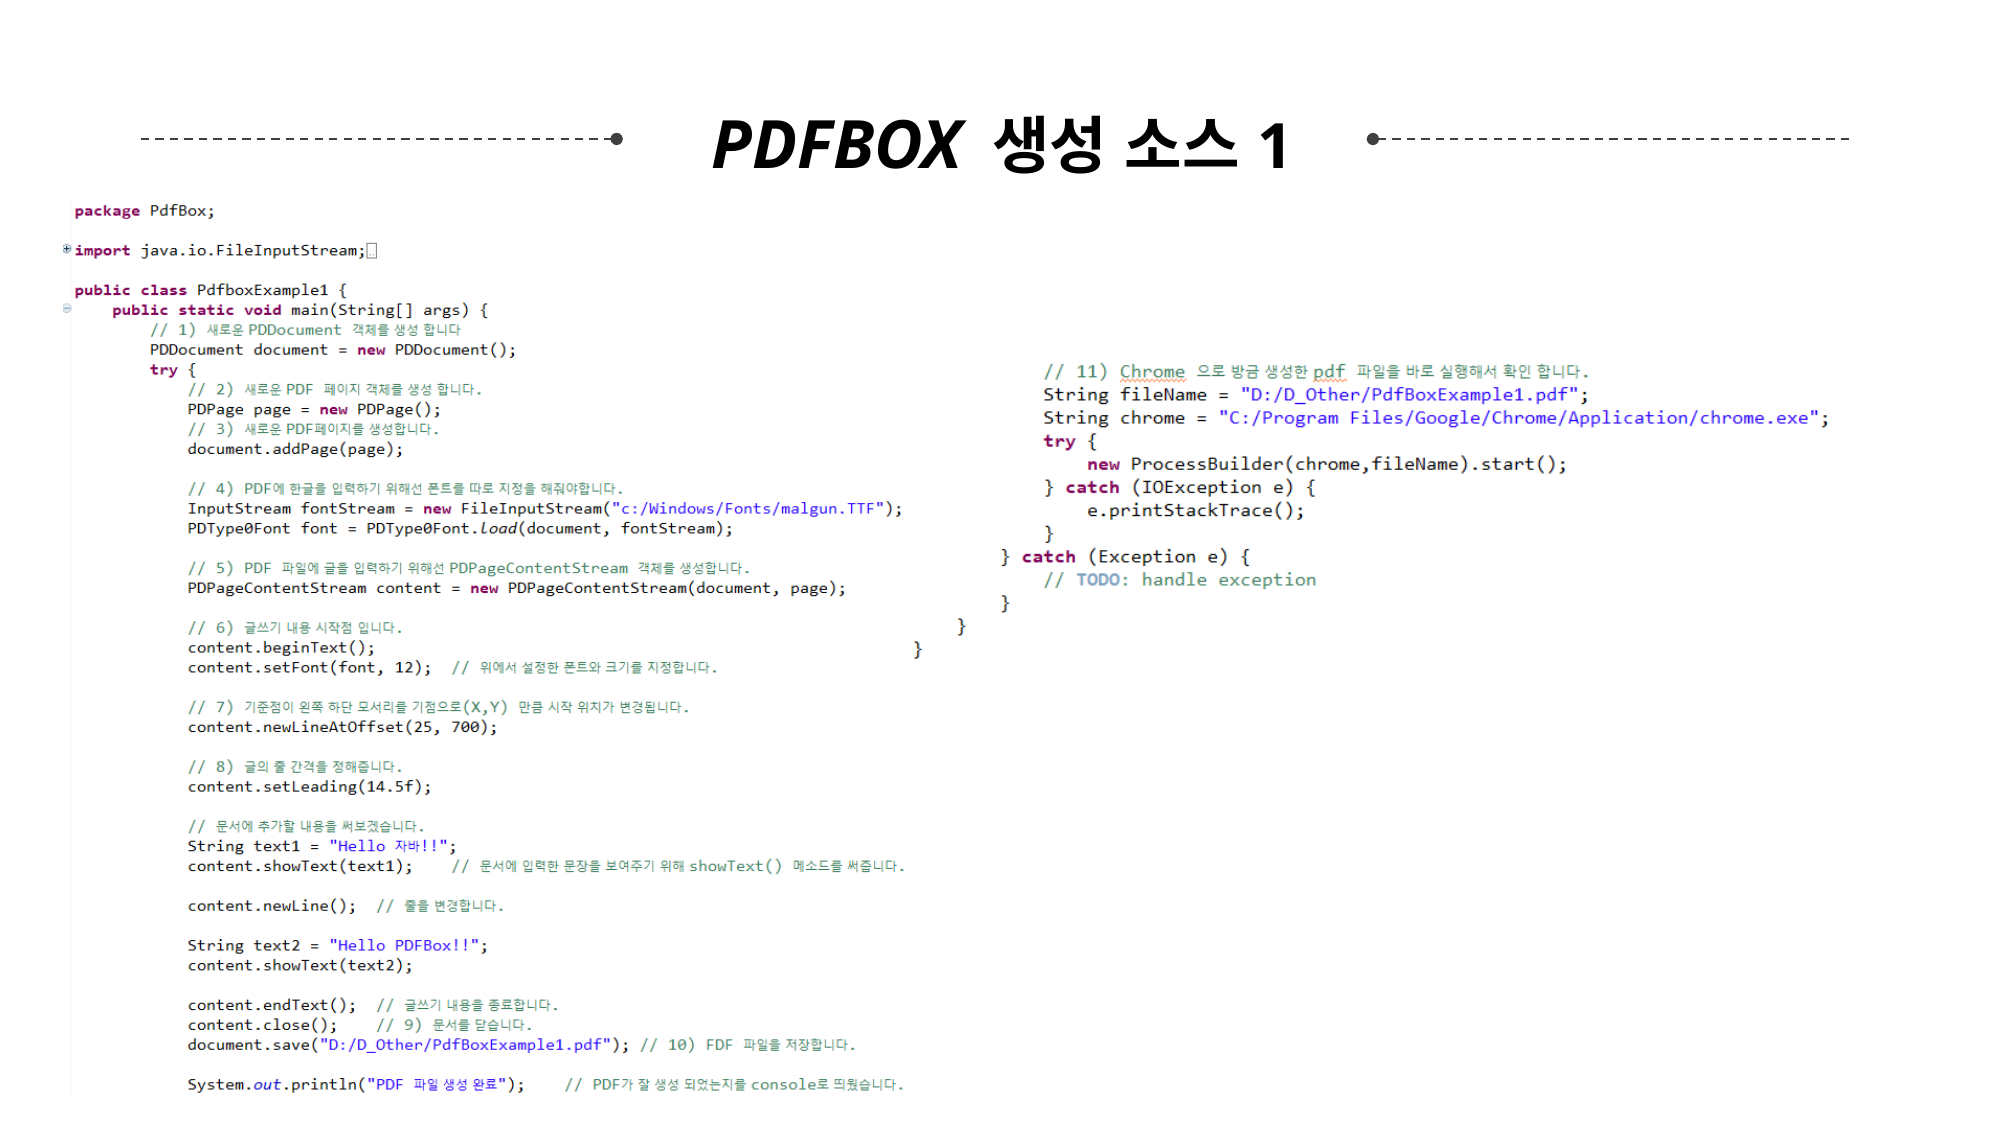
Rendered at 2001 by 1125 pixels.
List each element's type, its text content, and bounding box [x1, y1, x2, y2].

picture [63, 200, 1844, 1100]
text_box PDFBOX 생성 소스 1 [567, 54, 1438, 176]
